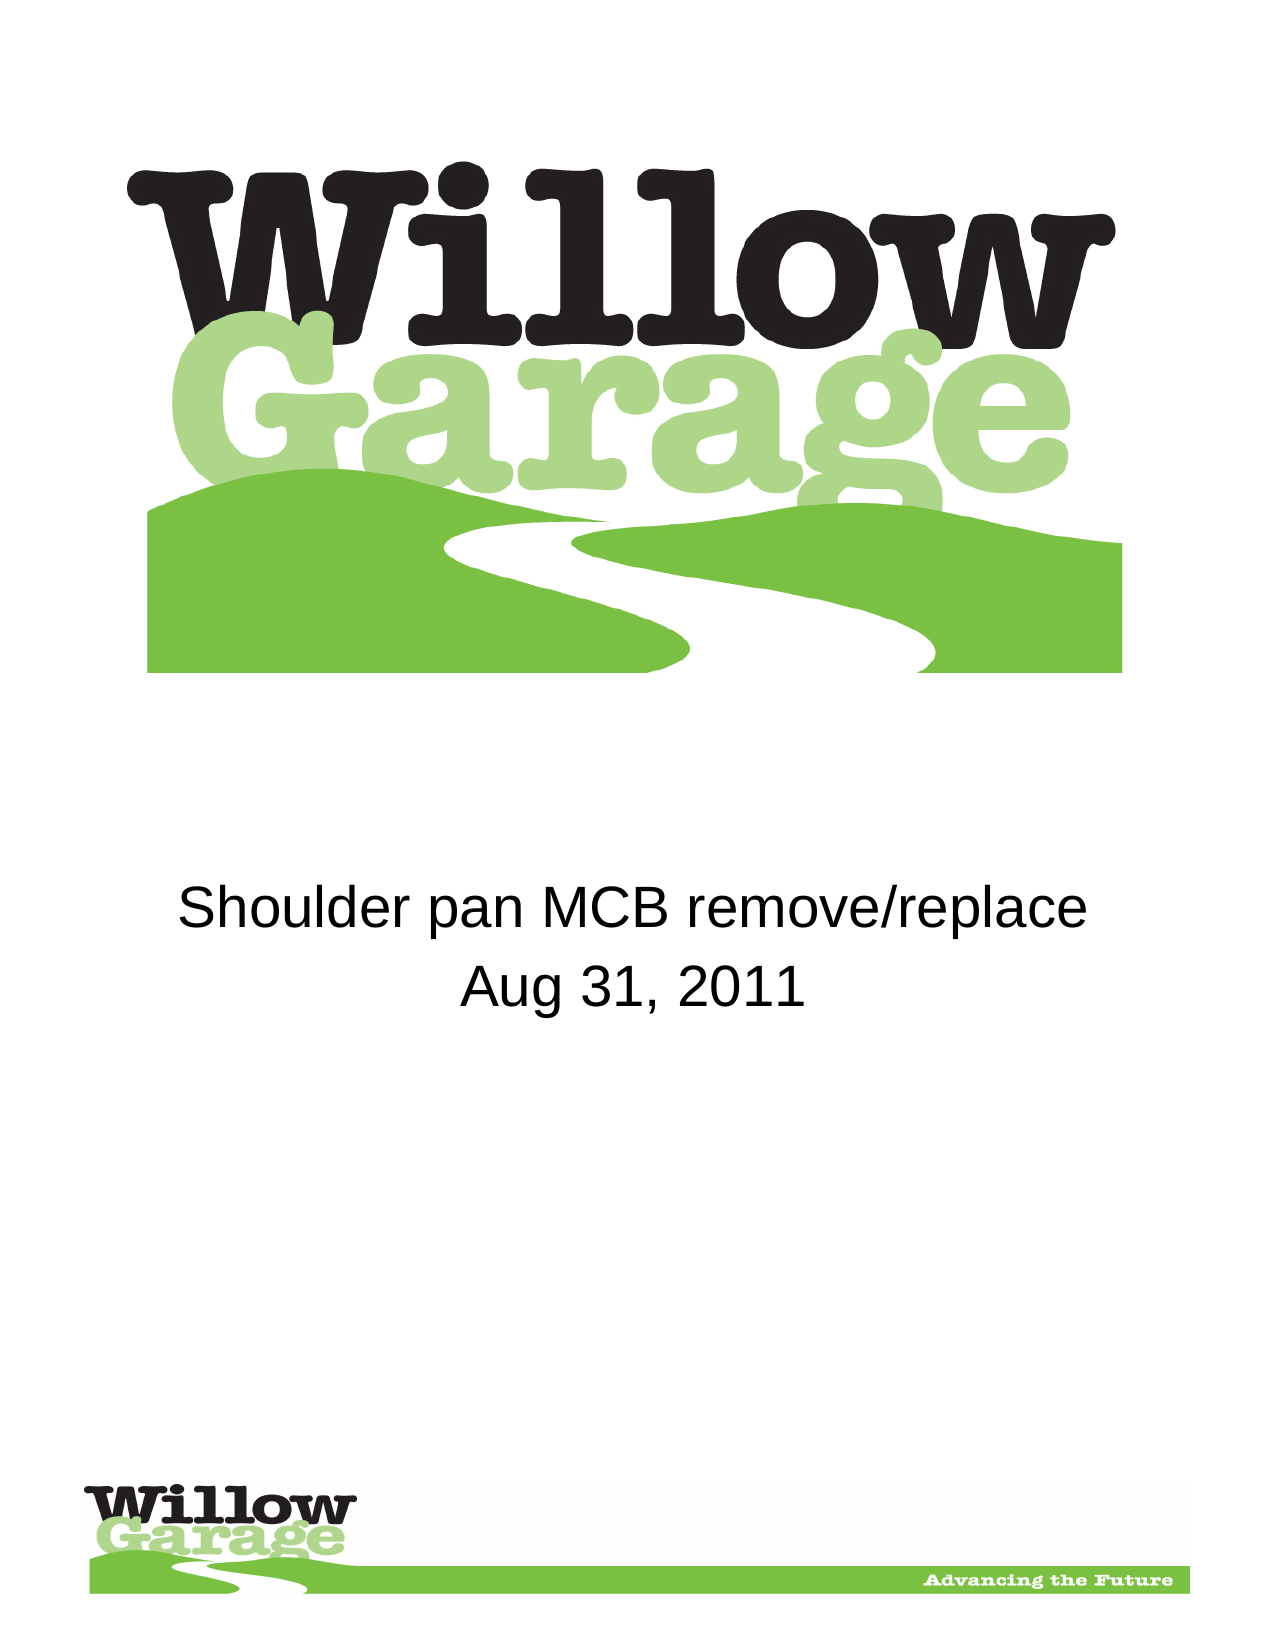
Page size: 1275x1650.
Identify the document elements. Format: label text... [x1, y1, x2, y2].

picture [42, 42, 1233, 784]
list Shoulder pan MCB remove/replace Aug 31, 2011 [42, 866, 1233, 1197]
picture [84, 1484, 1190, 1594]
